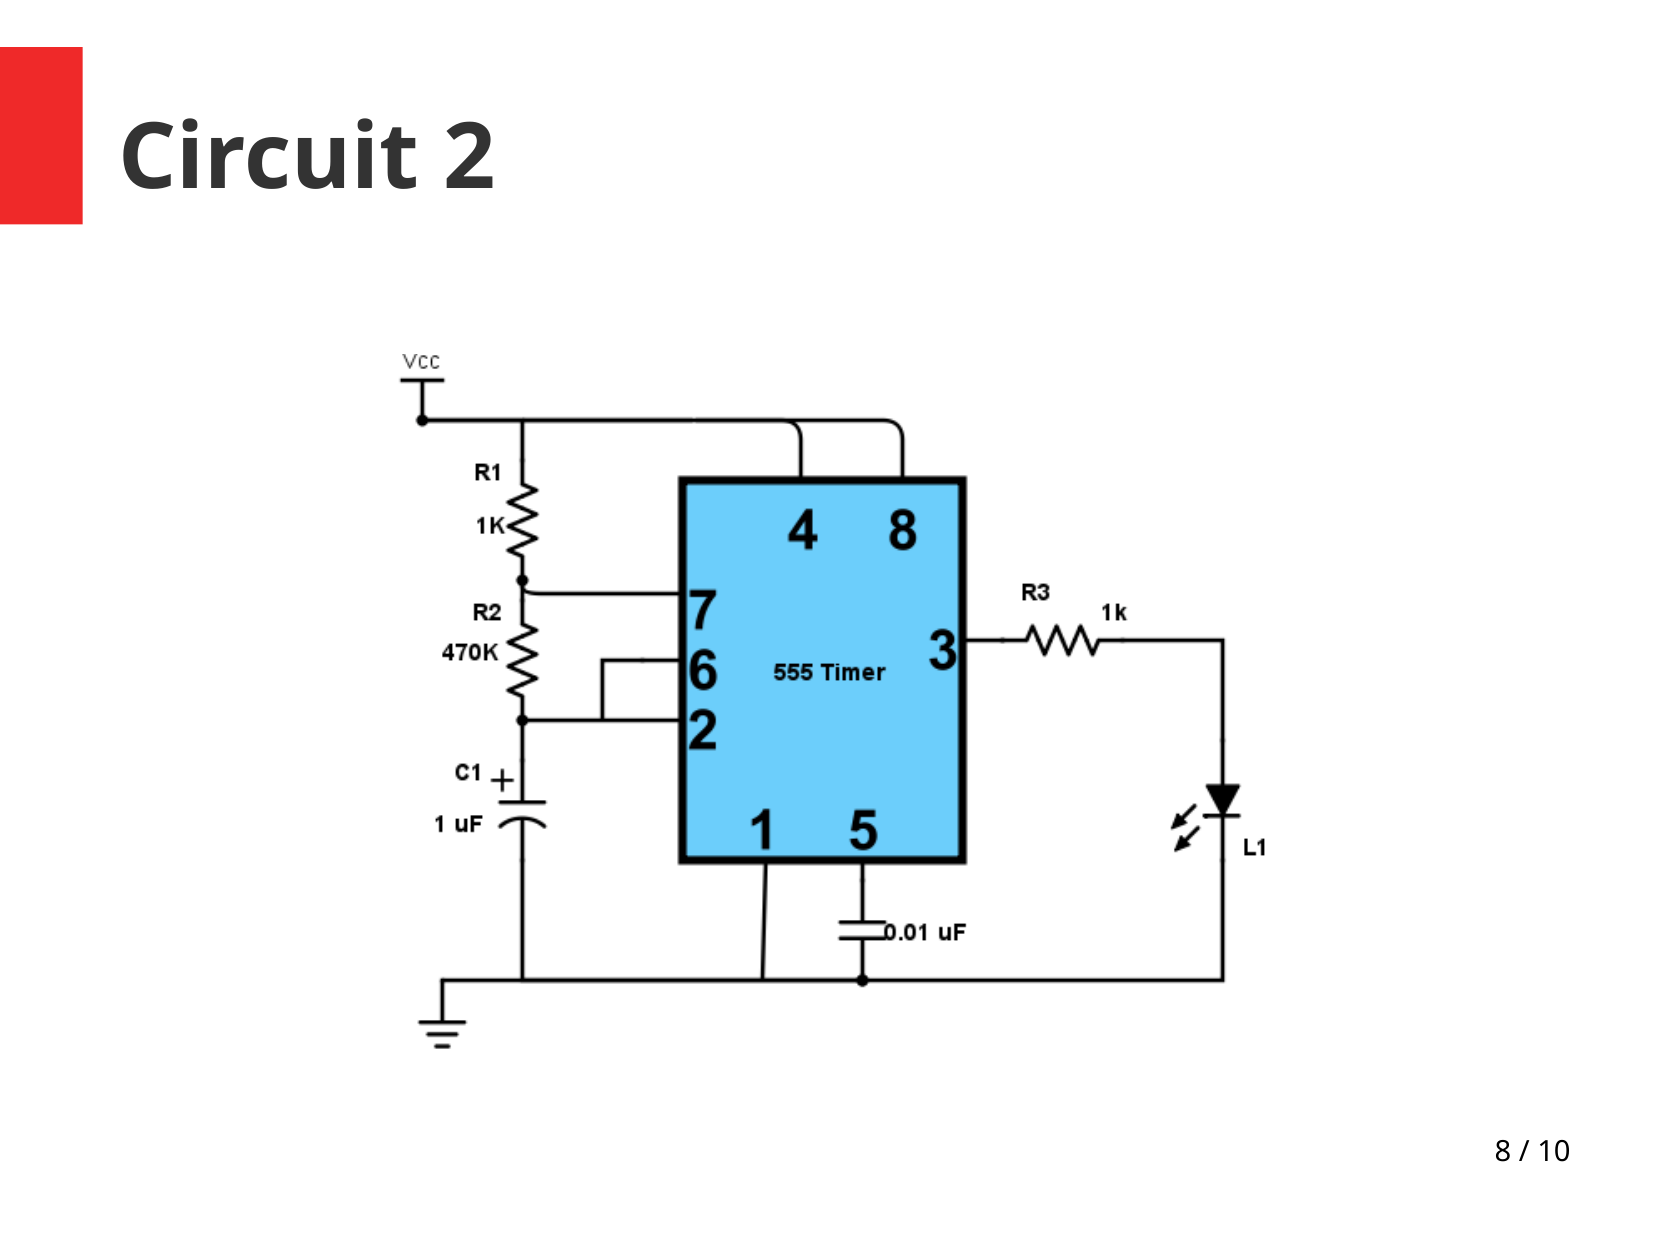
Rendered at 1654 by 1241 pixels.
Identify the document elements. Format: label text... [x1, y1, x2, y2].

title Circuit 2 [118, 49, 1571, 257]
picture [376, 354, 1278, 1074]
